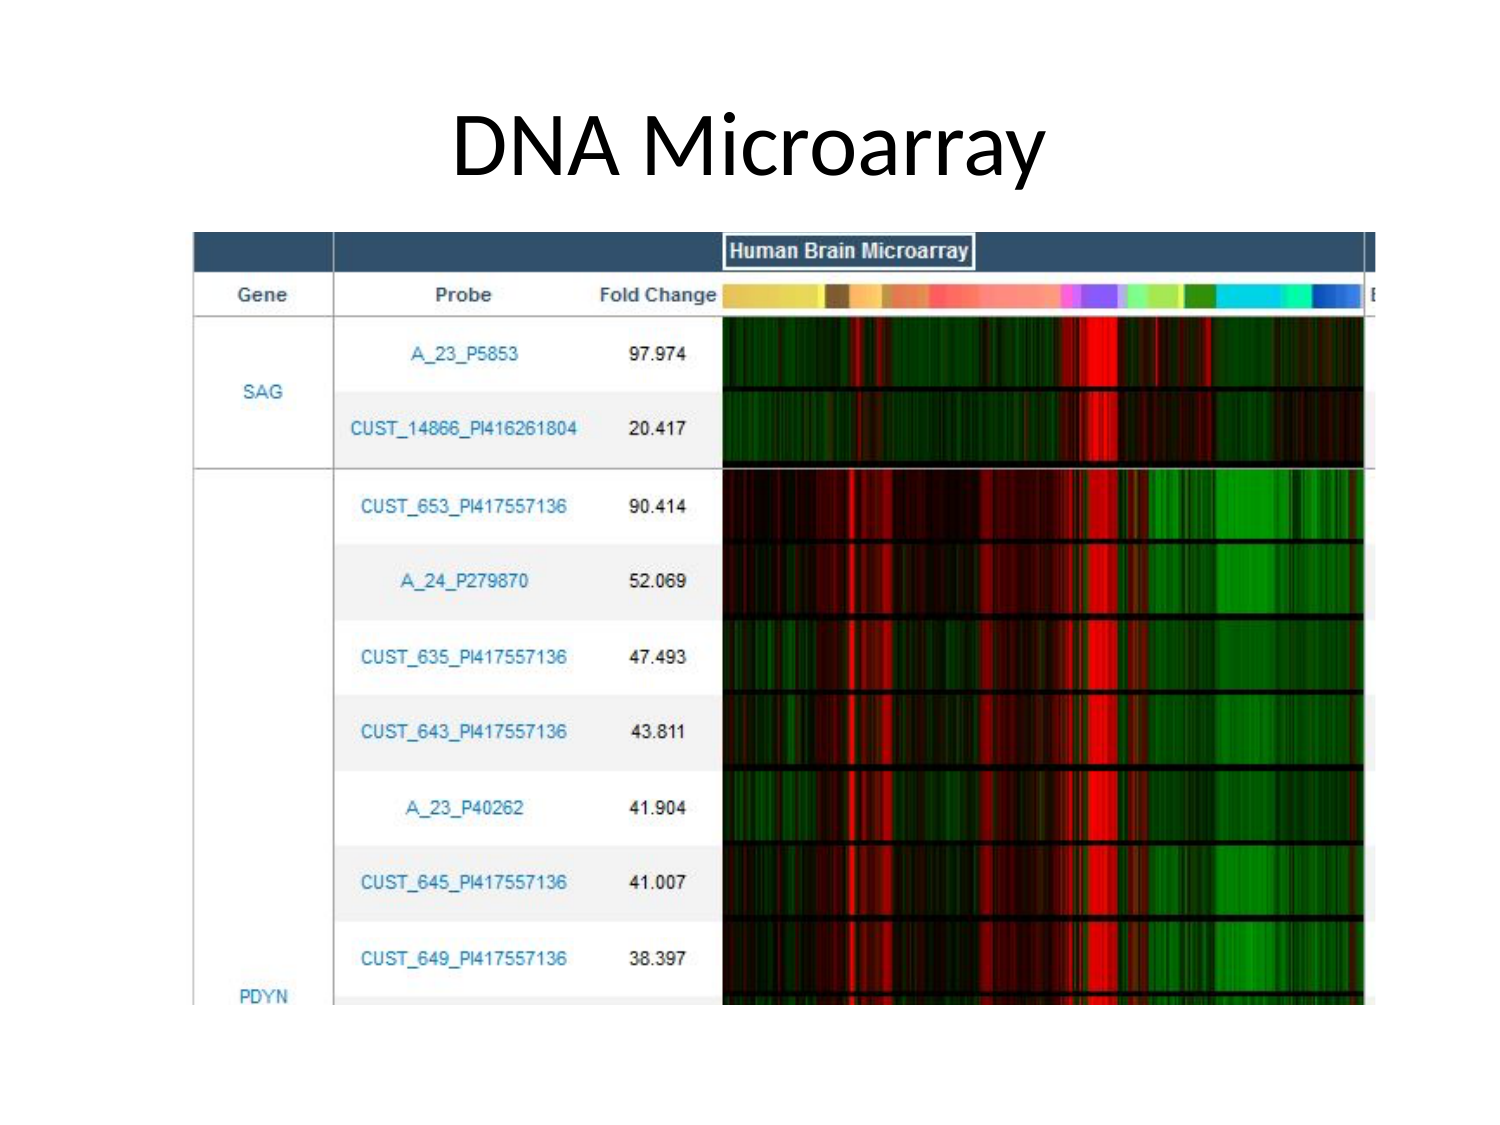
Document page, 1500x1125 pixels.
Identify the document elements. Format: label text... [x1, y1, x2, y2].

title DNA Microarray [75, 45, 1425, 233]
picture [75, 232, 1376, 1005]
